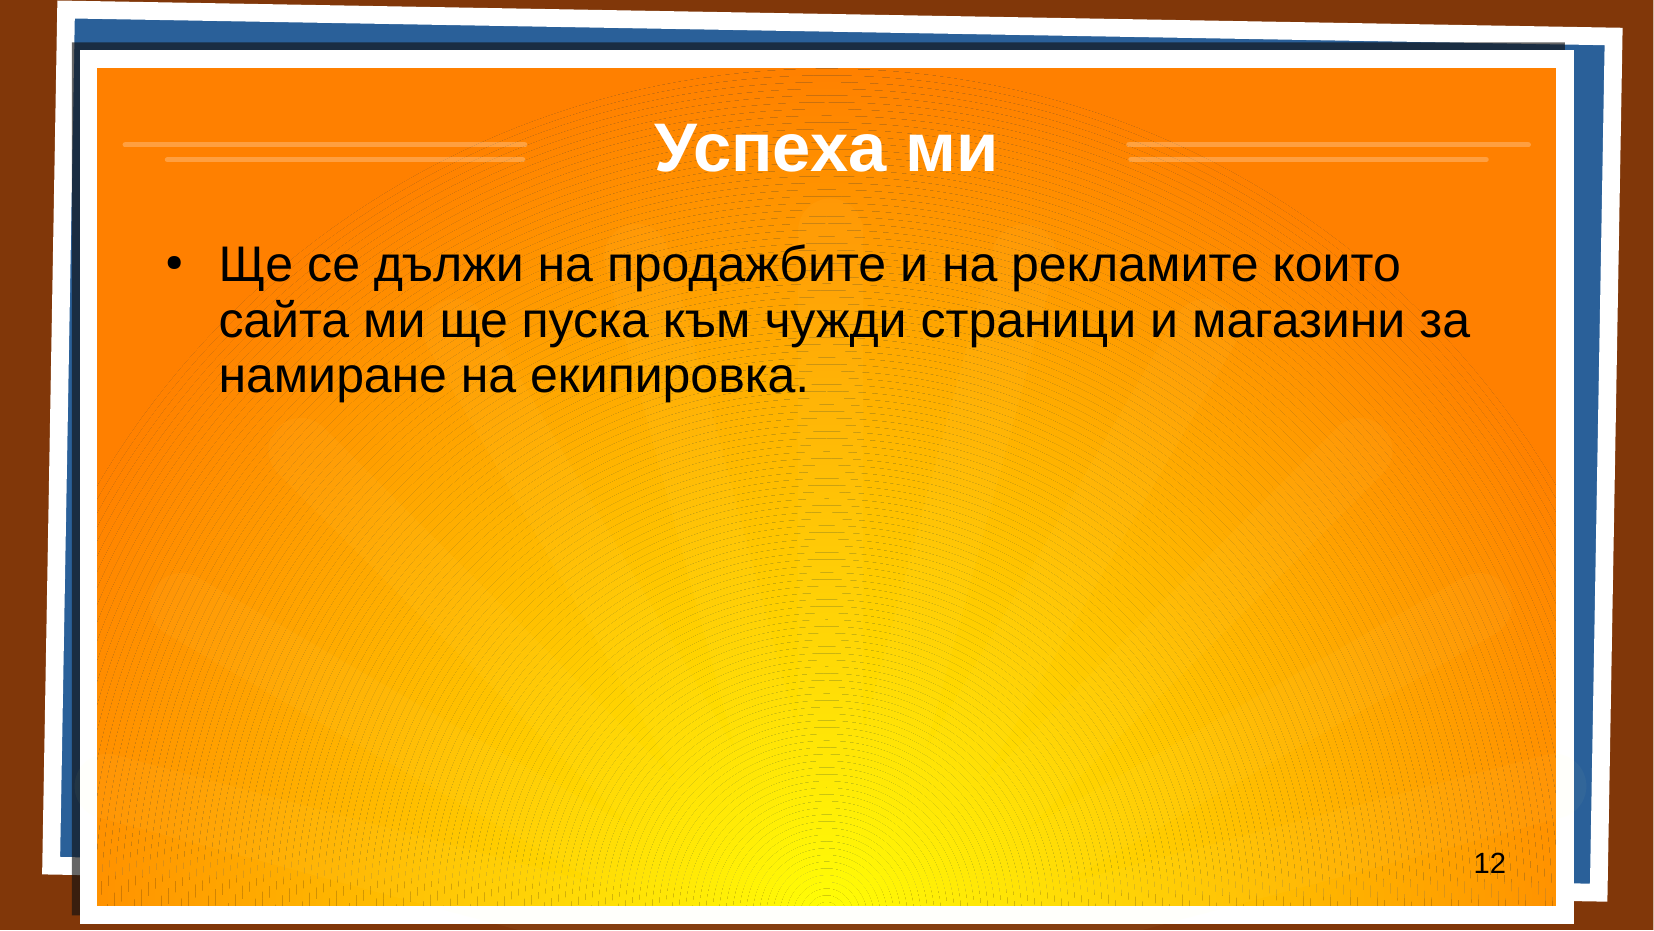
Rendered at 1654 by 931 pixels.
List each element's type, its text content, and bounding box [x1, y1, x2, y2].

list Ще се дължи на продажбите и на рекламите които сайта ми ще пуска към чужди страници и магазини за намиране на екипировка. [147, 236, 1506, 827]
title Успеха ми [531, 73, 1123, 222]
